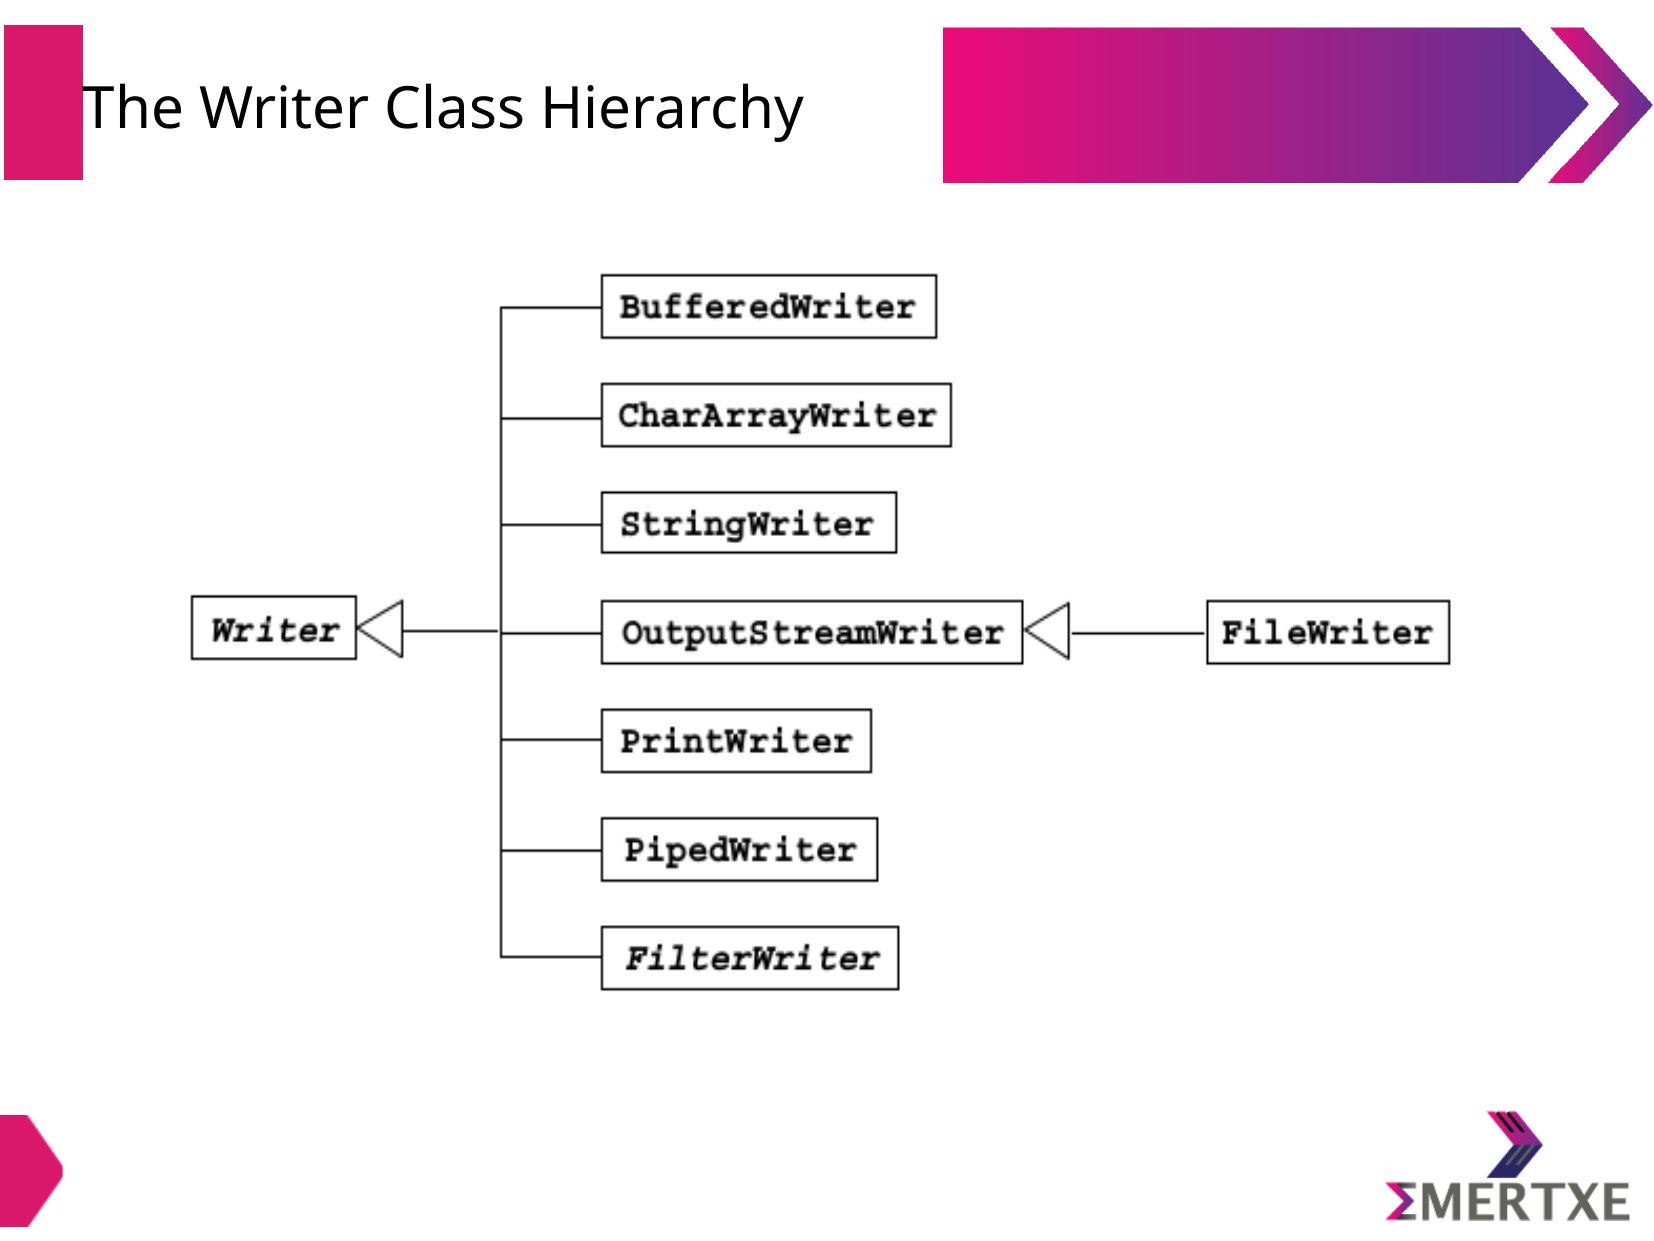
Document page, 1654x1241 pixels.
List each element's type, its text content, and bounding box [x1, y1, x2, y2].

title The Writer Class Hierarchy [82, 2, 1571, 210]
picture [1571, 27, 1653, 183]
picture [1385, 1107, 1631, 1221]
picture [120, 254, 1516, 1036]
